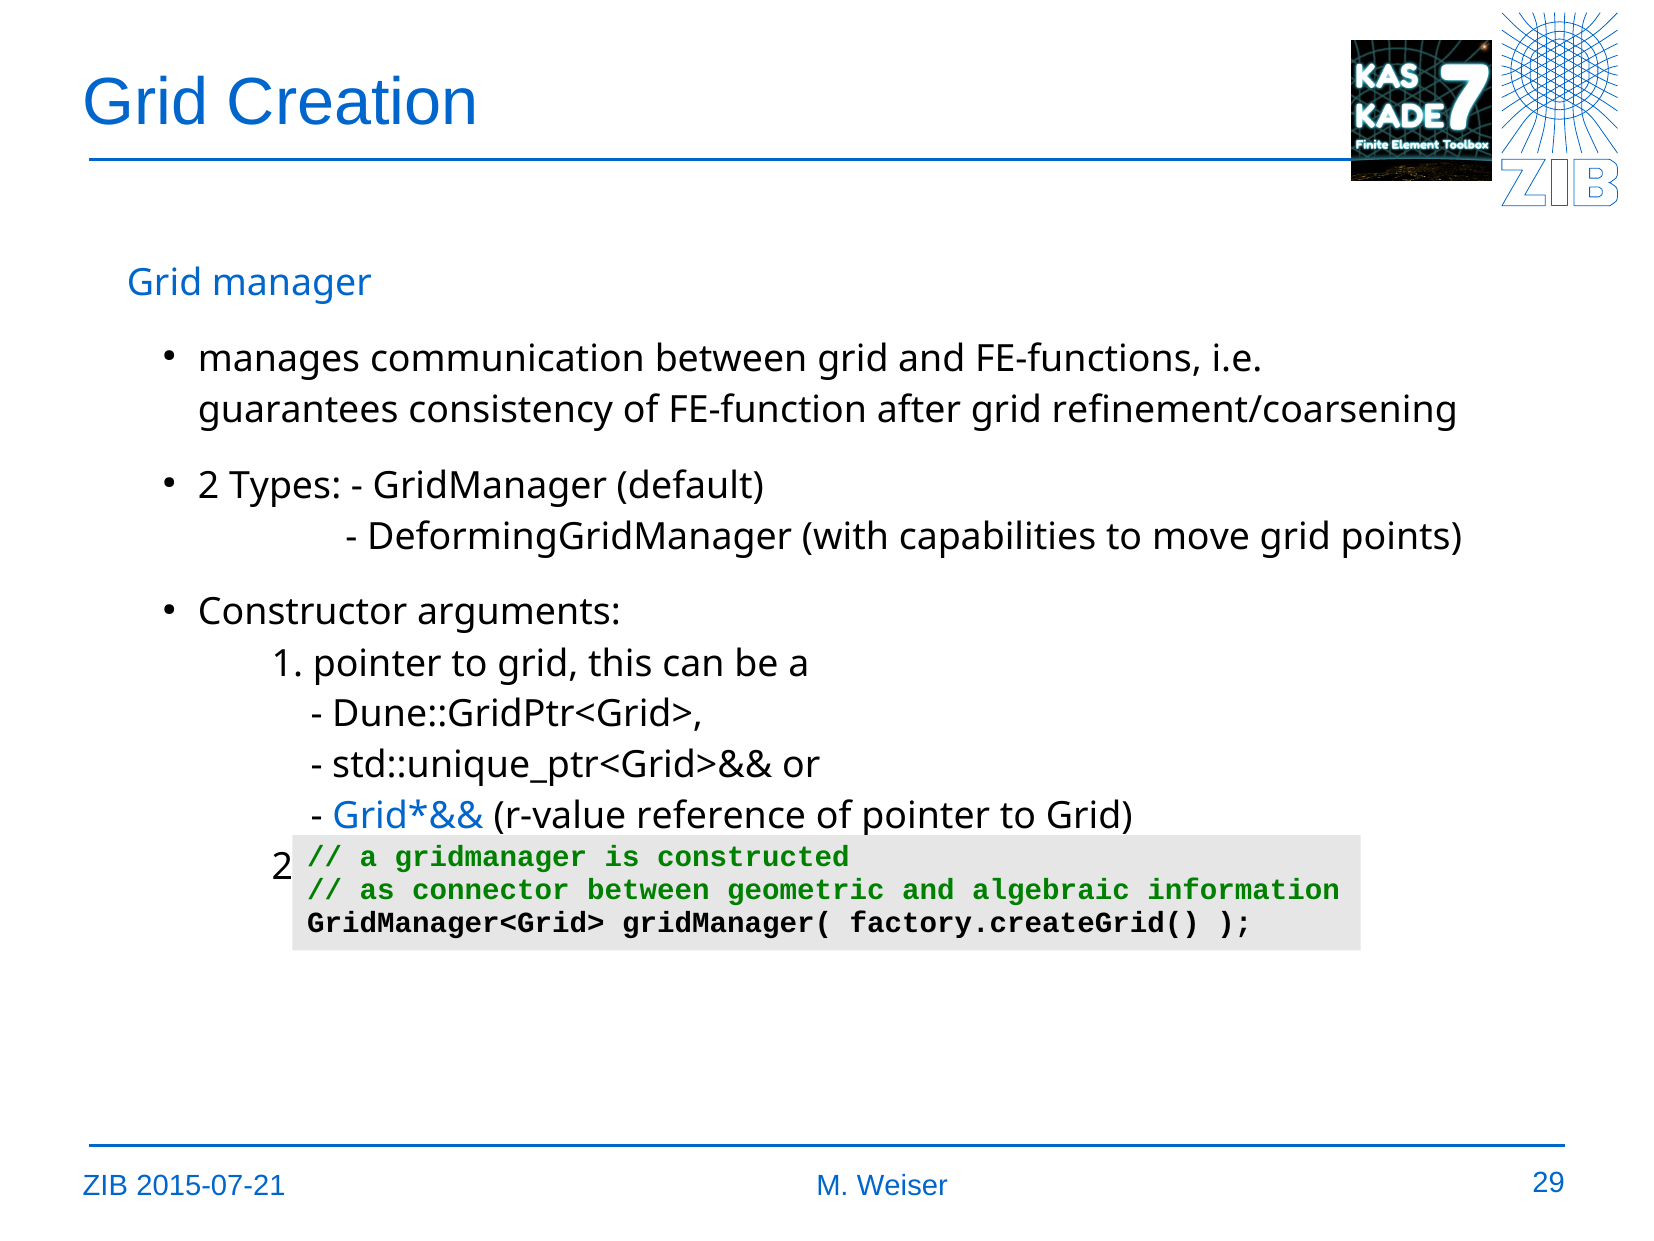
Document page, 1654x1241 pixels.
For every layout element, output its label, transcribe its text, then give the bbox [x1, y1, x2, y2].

title Grid Creation [82, 64, 1359, 139]
text_box Grid manager manages communication between grid and FE-functions, i.e. guarantees consistency of FE-function after grid refinement/coarsening 2 Types: - GridManager (default) - DeformingGridManager (with capabilities to move grid points) Constructor arguments: 1. pointer to grid, this can be a - Dune::GridPtr<Grid>, - std::unique_ptr<Grid>&& or - Grid*&& (r-value reference of pointer to Grid) 2. bool verbose=false [112, 248, 1427, 949]
text_box // a gridmanager is constructed // as connector between geometric and algebraic information GridManager<Grid> gridManager( factory.createGrid() ); [292, 835, 1361, 951]
picture [1351, 40, 1492, 181]
